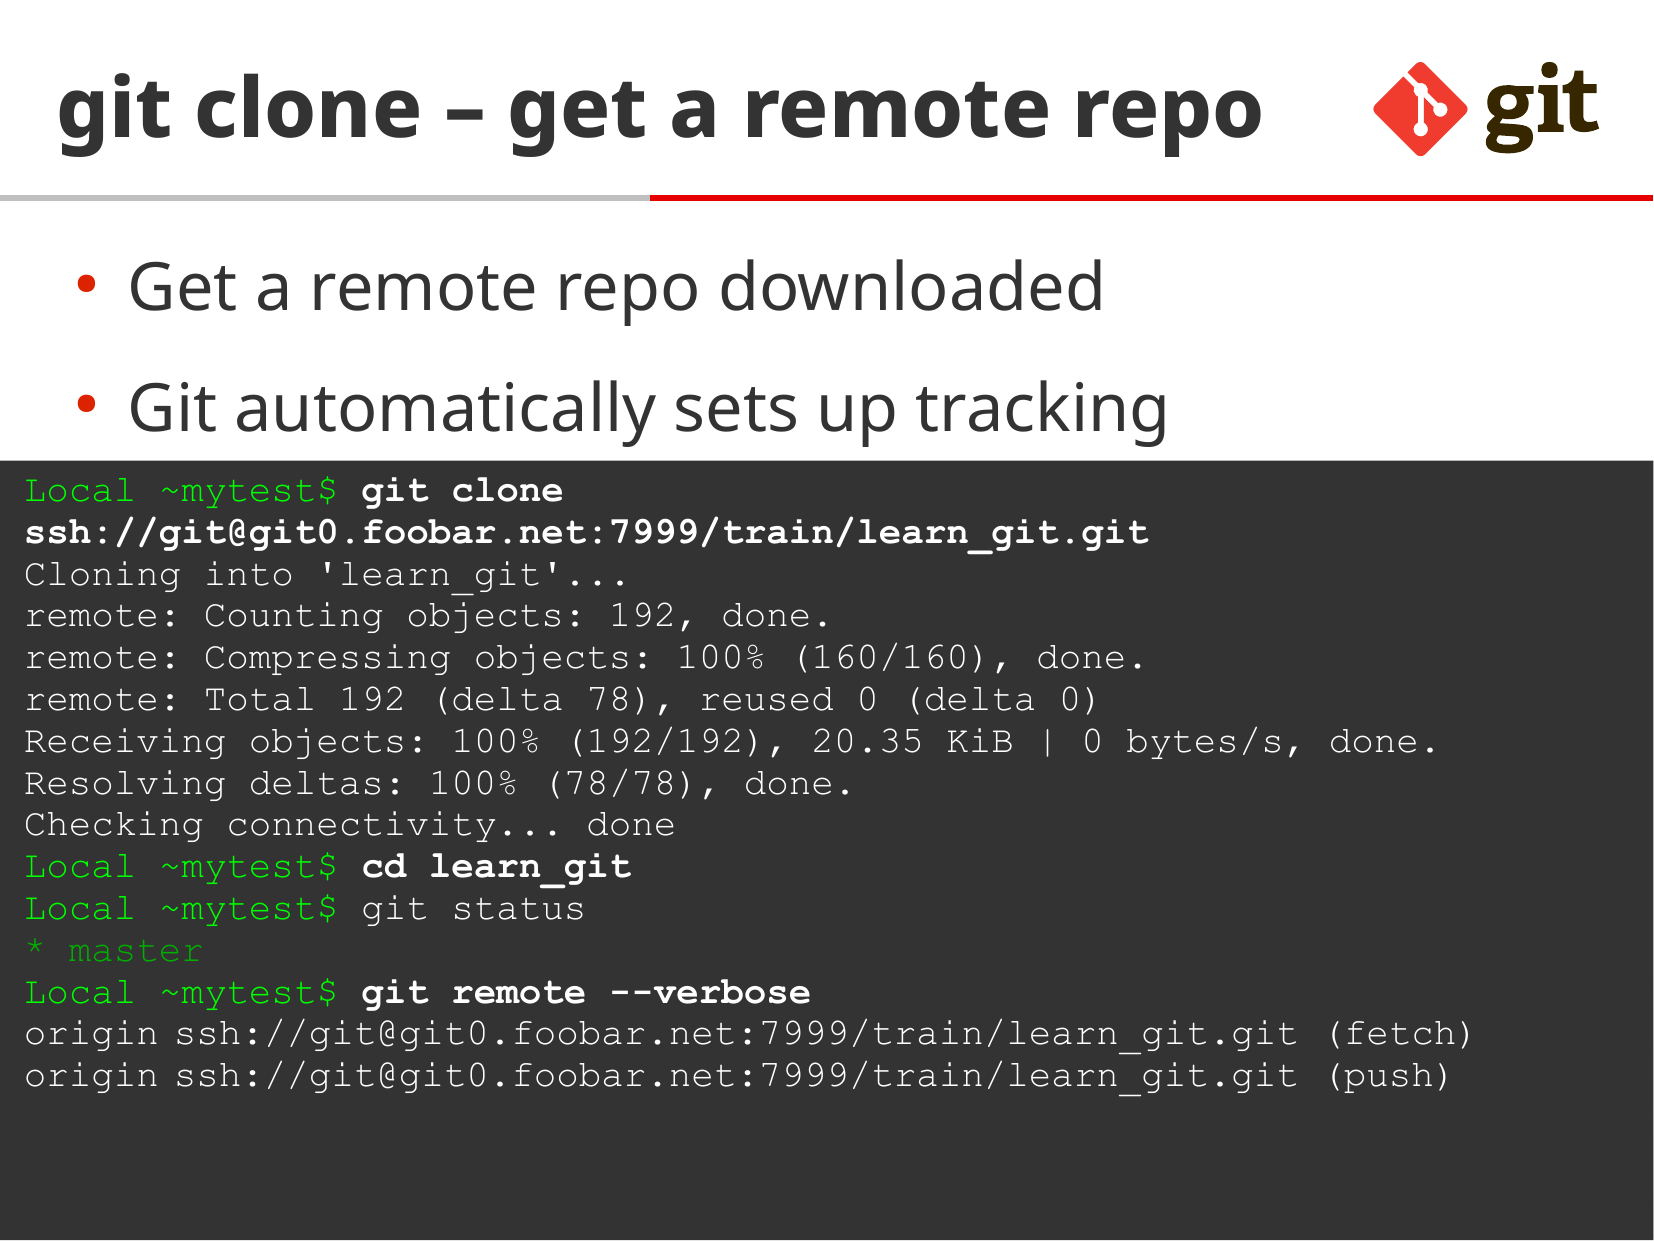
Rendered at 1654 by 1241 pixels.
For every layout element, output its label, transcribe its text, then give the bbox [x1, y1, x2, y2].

title git clone – get a remote repo [56, 55, 1546, 155]
text_box Local ~mytest$ git clone ssh://git@git0.foobar.net:7999/train/learn_git.git Cloning into 'learn_git'... remote: Counting objects: 192, done. remote: Compressing objects: 100% (160/160), done. remote: Total 192 (delta 78), reused 0 (delta 0) Receiving objects: 100% (192/192), 20.35 KiB | 0 bytes/s, done. Resolving deltas: 100% (78/78), done. Checking connectivity... done Local ~mytest$ cd learn_git Local ~mytest$ git status * master Local ~mytest$ git remote --verbose origin ssh://git@git0.foobar.net:7999/train/learn_git.git (fetch) origin ssh://git@git0.foobar.net:7999/train/learn_git.git (push) [0, 460, 1654, 1241]
list Get a remote repo downloaded Git automatically sets up tracking [56, 239, 1595, 1133]
